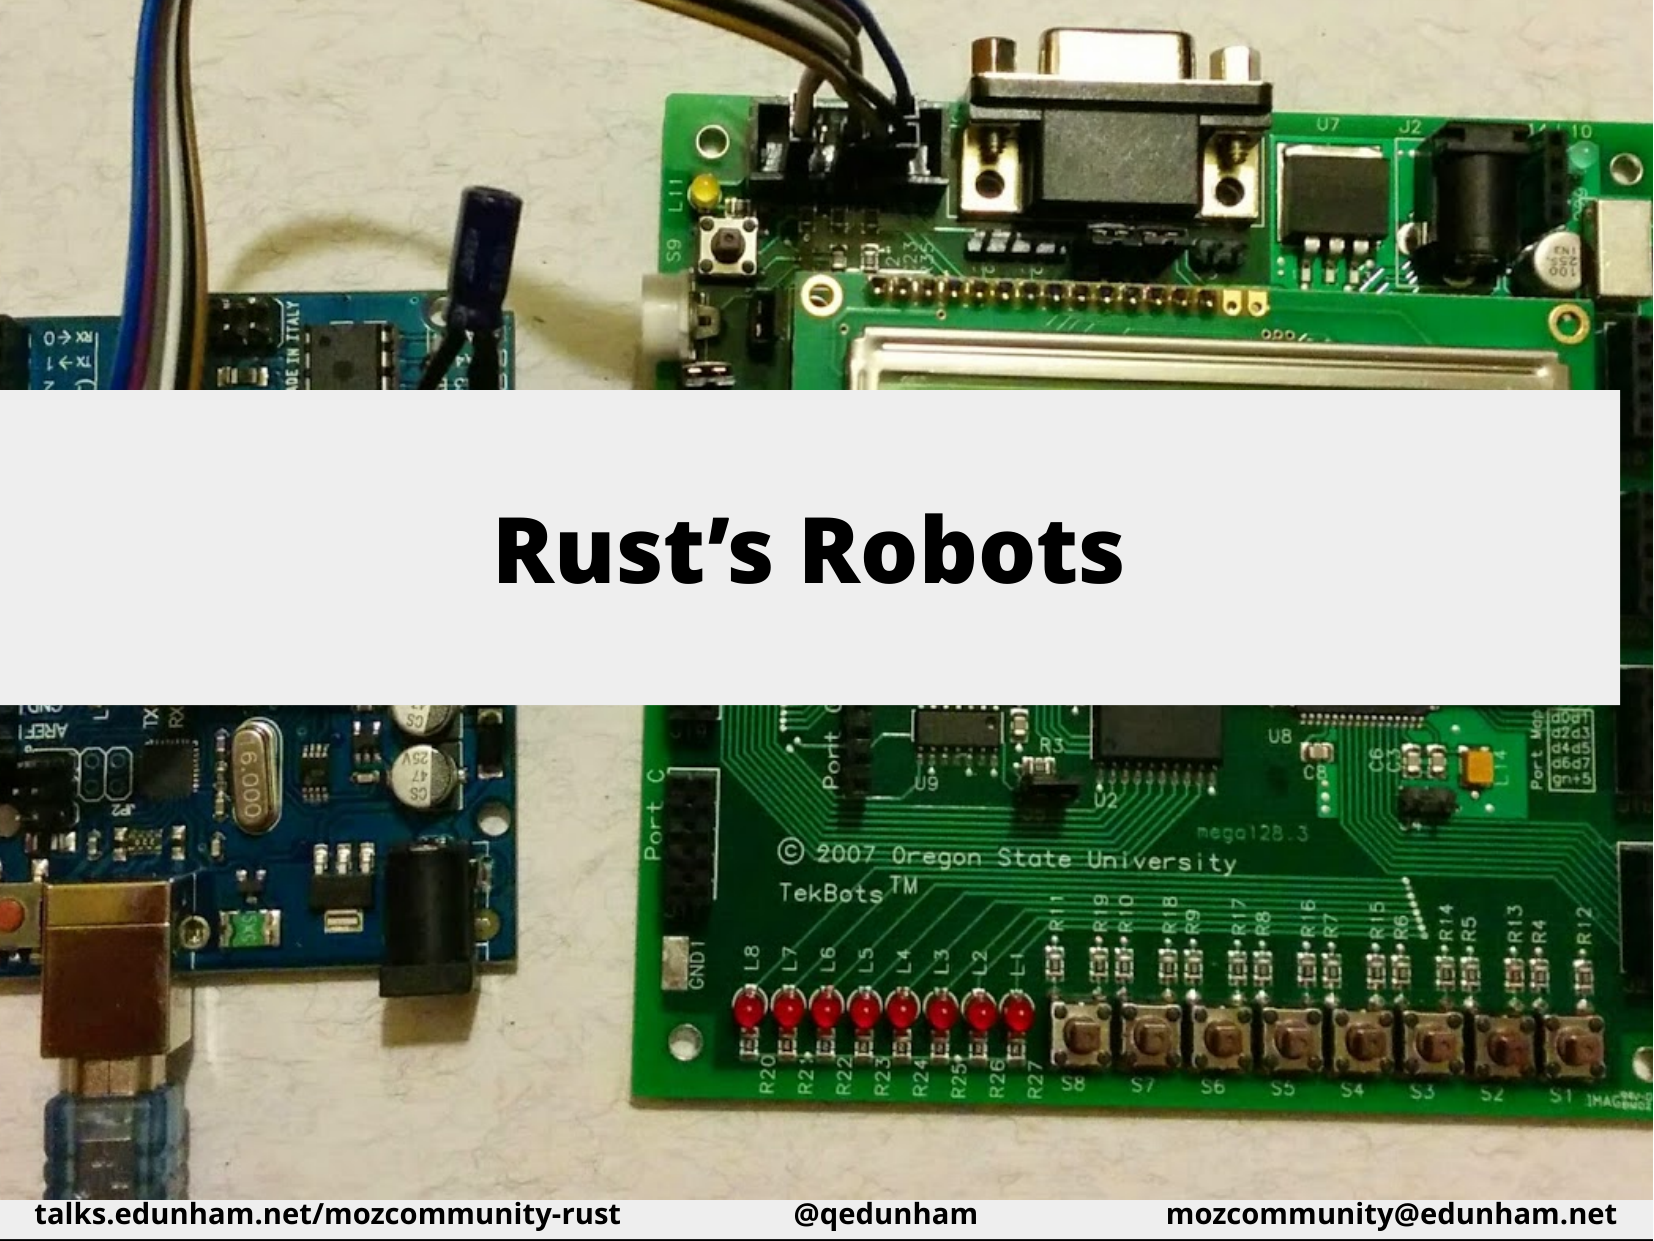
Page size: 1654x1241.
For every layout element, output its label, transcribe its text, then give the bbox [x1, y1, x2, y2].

picture [0, 0, 1653, 1201]
title Rust’s Robots [0, 390, 1621, 706]
picture [42, 381, 54, 390]
